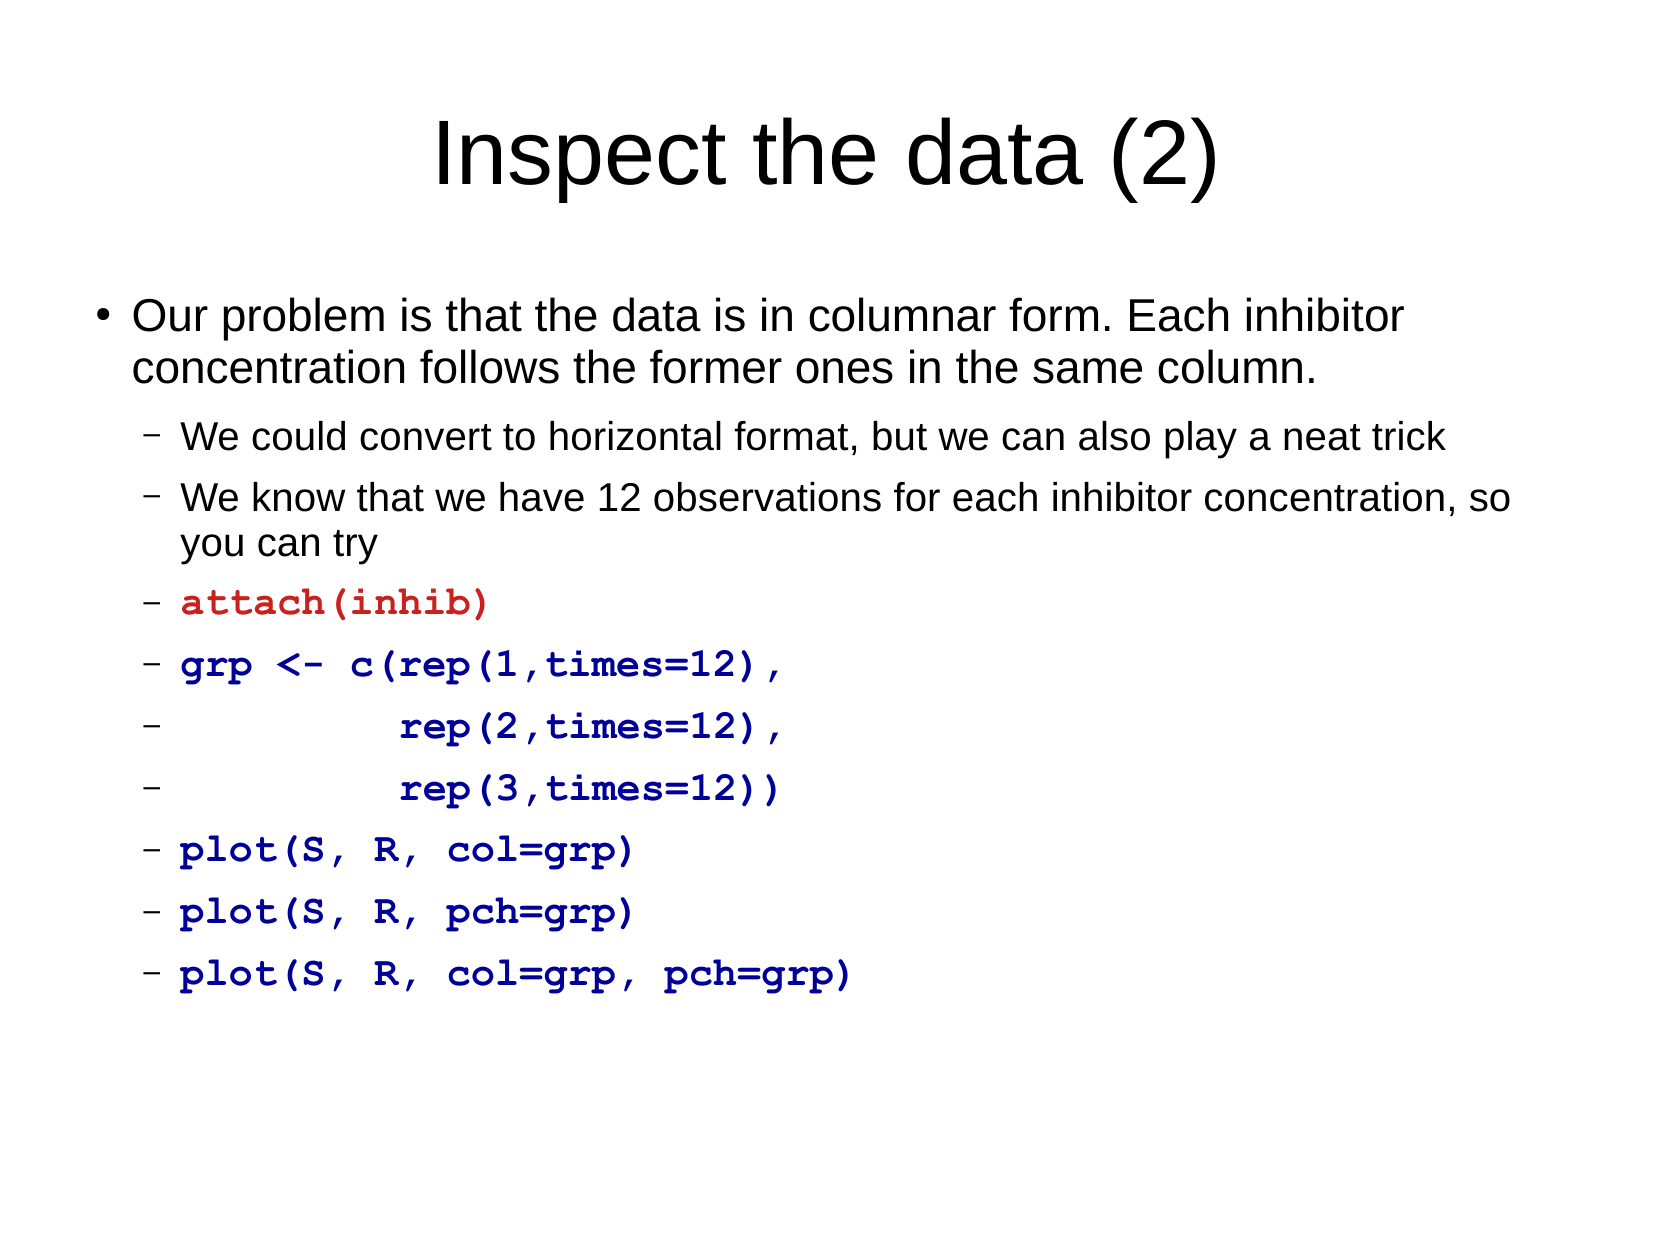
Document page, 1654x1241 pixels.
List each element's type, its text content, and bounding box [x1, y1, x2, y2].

list Our problem is that the data is in columnar form. Each inhibitor concentration follows the former ones in the same column. We could convert to horizontal format, but we can also play a neat trick We know that we have 12 observations for each inhibitor concentration, so you can try attach(inhib) grp <- c(rep(1,times=12), rep(2,times=12), rep(3,times=12)) plot(S, R, col=grp) plot(S, R, pch=grp) plot(S, R, col=grp, pch=grp) [82, 290, 1571, 1010]
title Inspect the data (2) [82, 49, 1571, 257]
